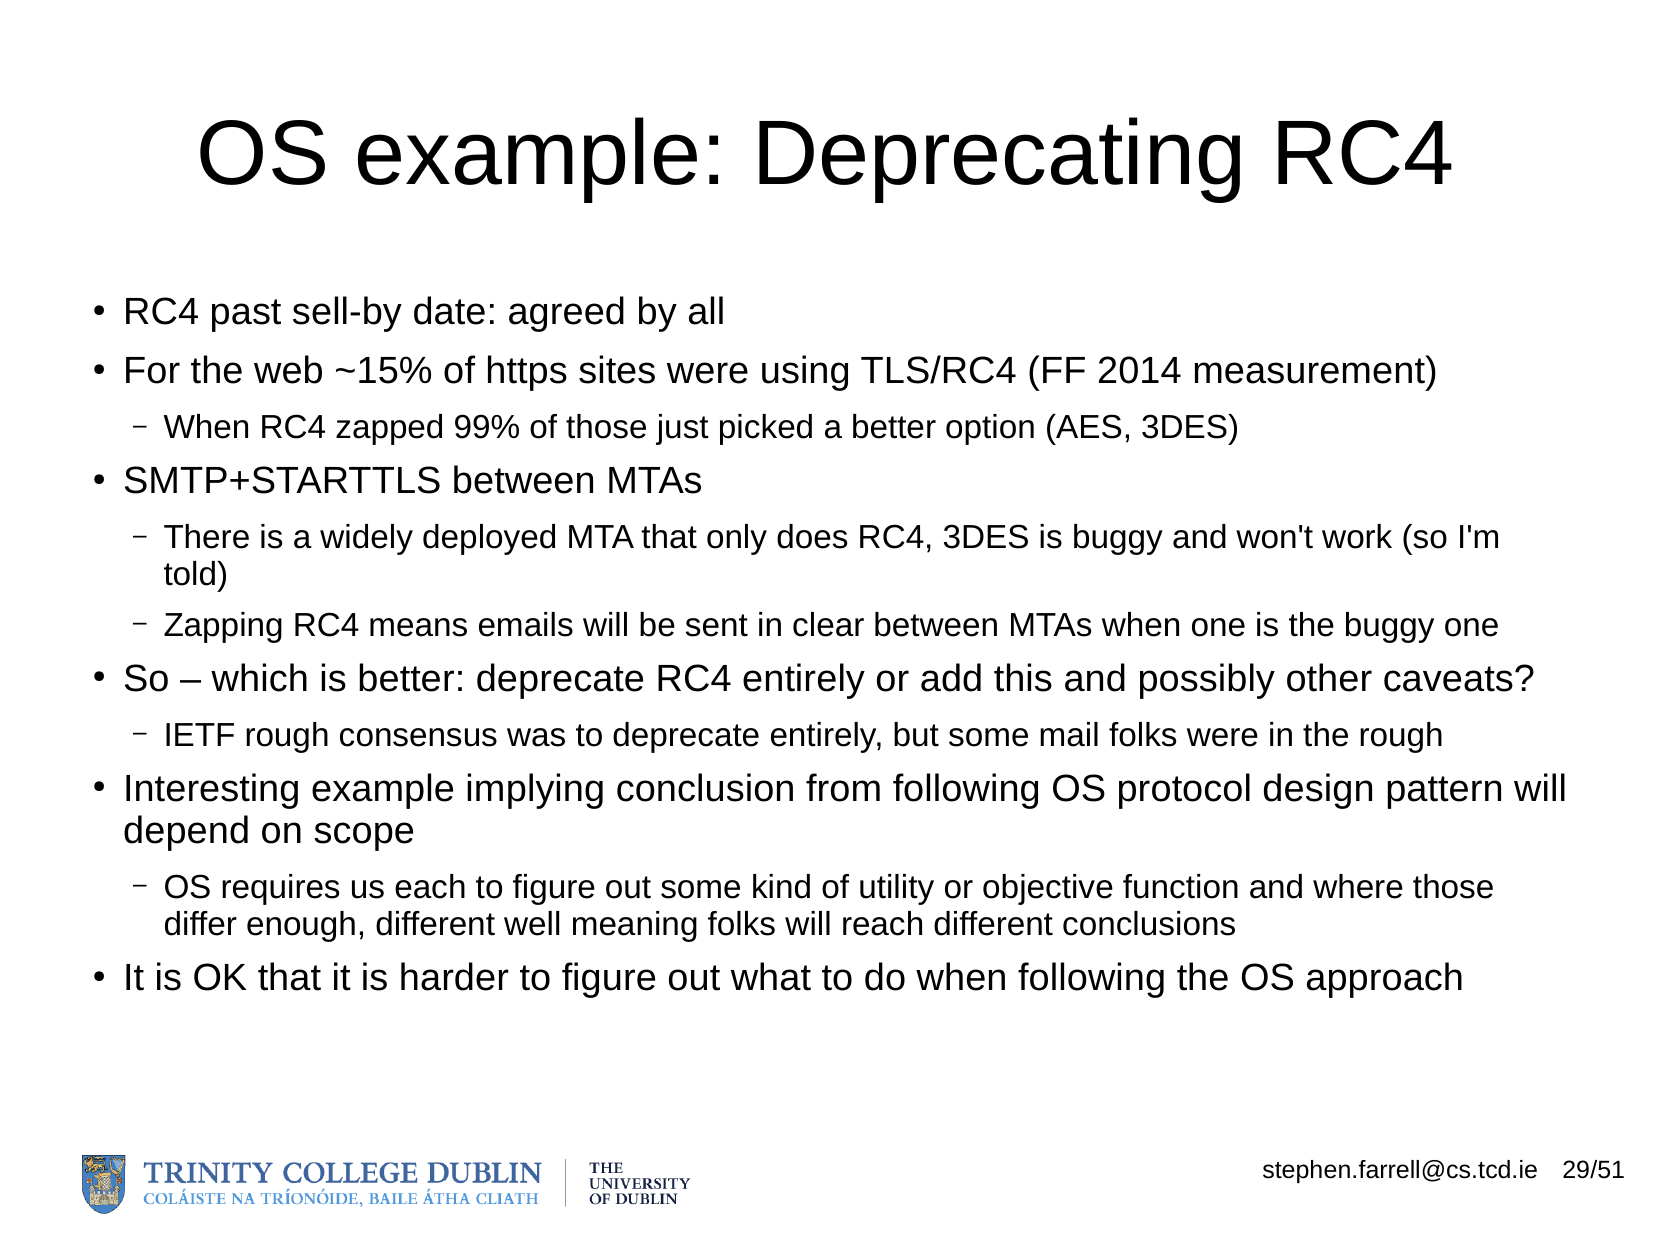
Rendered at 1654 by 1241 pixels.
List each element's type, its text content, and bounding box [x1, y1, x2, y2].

picture [82, 1155, 694, 1214]
list RC4 past sell-by date: agreed by all For the web ~15% of https sites were using TLS/RC4 (FF 2014 measurement) When RC4 zapped 99% of those just picked a better option (AES, 3DES) SMTP+STARTTLS between MTAs There is a widely deployed MTA that only does RC4, 3DES is buggy and won't work (so I'm told) Zapping RC4 means emails will be sent in clear between MTAs when one is the buggy one So – which is better: deprecate RC4 entirely or add this and possibly other caveats? IETF rough consensus was to deprecate entirely, but some mail folks were in the rough Interesting example implying conclusion from following OS protocol design pattern will depend on scope OS requires us each to figure out some kind of utility or objective function and where those differ enough, different well meaning folks will reach different conclusions It is OK that it is harder to figure out what to do when following the OS approach [82, 290, 1571, 1010]
title OS example: Deprecating RC4 [82, 49, 1571, 257]
